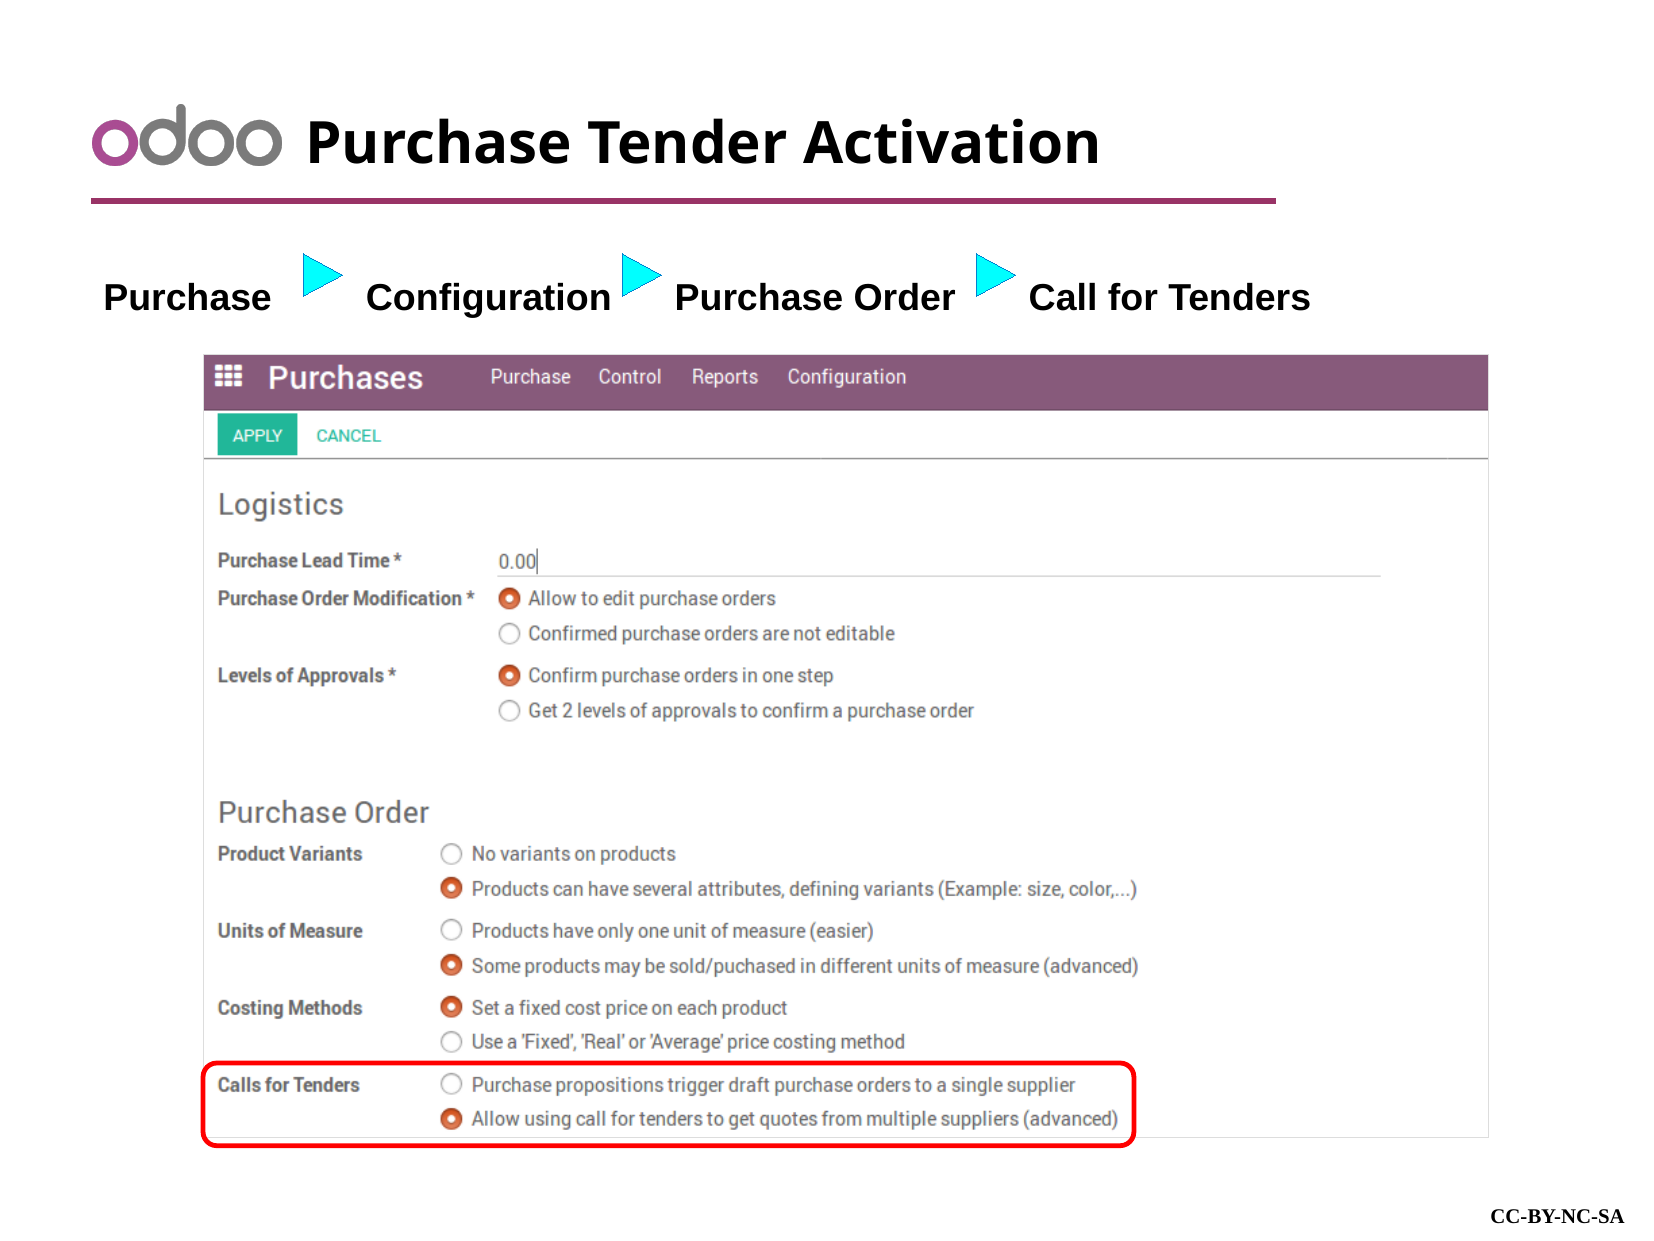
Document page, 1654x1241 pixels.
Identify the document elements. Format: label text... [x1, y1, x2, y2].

text_box [976, 253, 1016, 297]
text_box [622, 253, 662, 297]
title Purchase Tender Activation [305, 37, 1568, 245]
text_box [303, 253, 343, 297]
picture [92, 104, 282, 166]
picture [203, 354, 1489, 1138]
text_box Purchase Configuration Purchase Order Call for Tenders [53, 248, 1495, 1138]
text_box [203, 1062, 1134, 1146]
